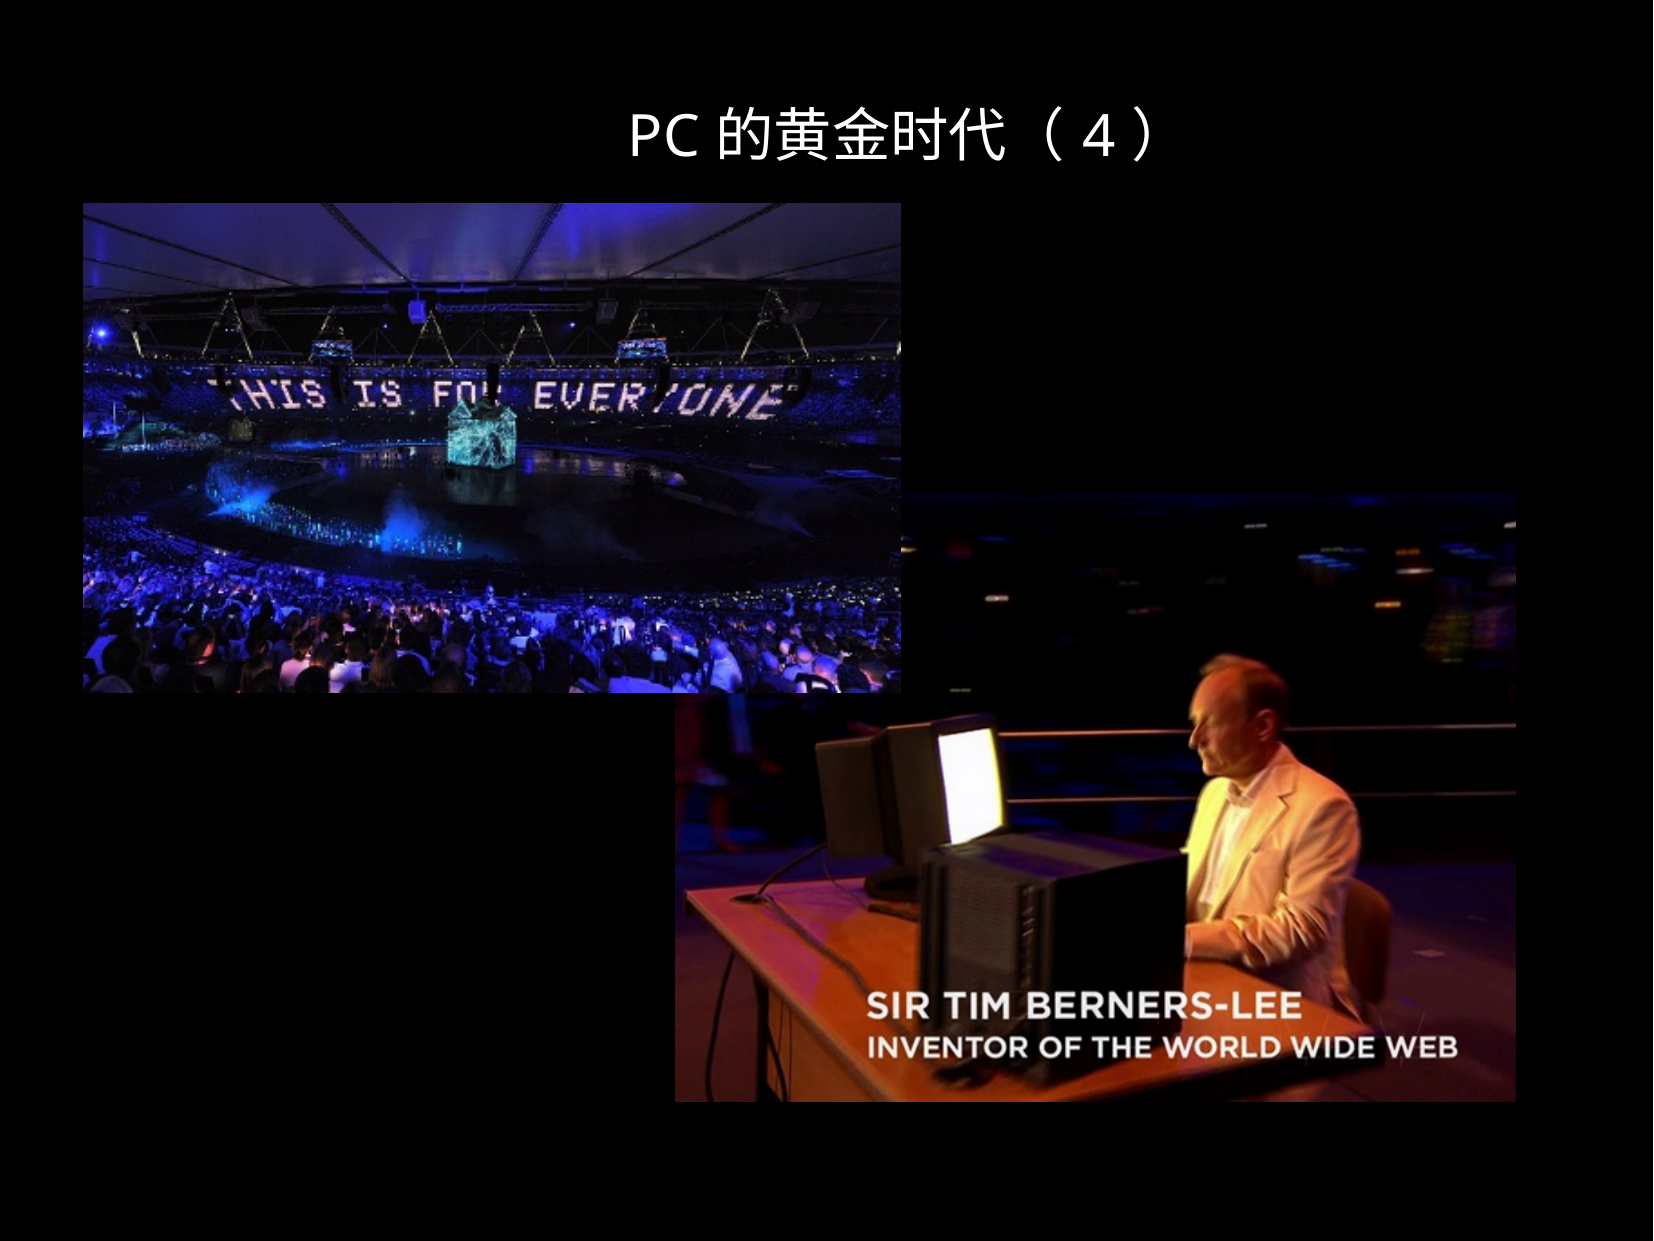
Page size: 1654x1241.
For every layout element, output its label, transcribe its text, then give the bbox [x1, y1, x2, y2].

text_box PC的黄金时代（4） [613, 81, 1261, 173]
picture [83, 203, 1516, 1102]
